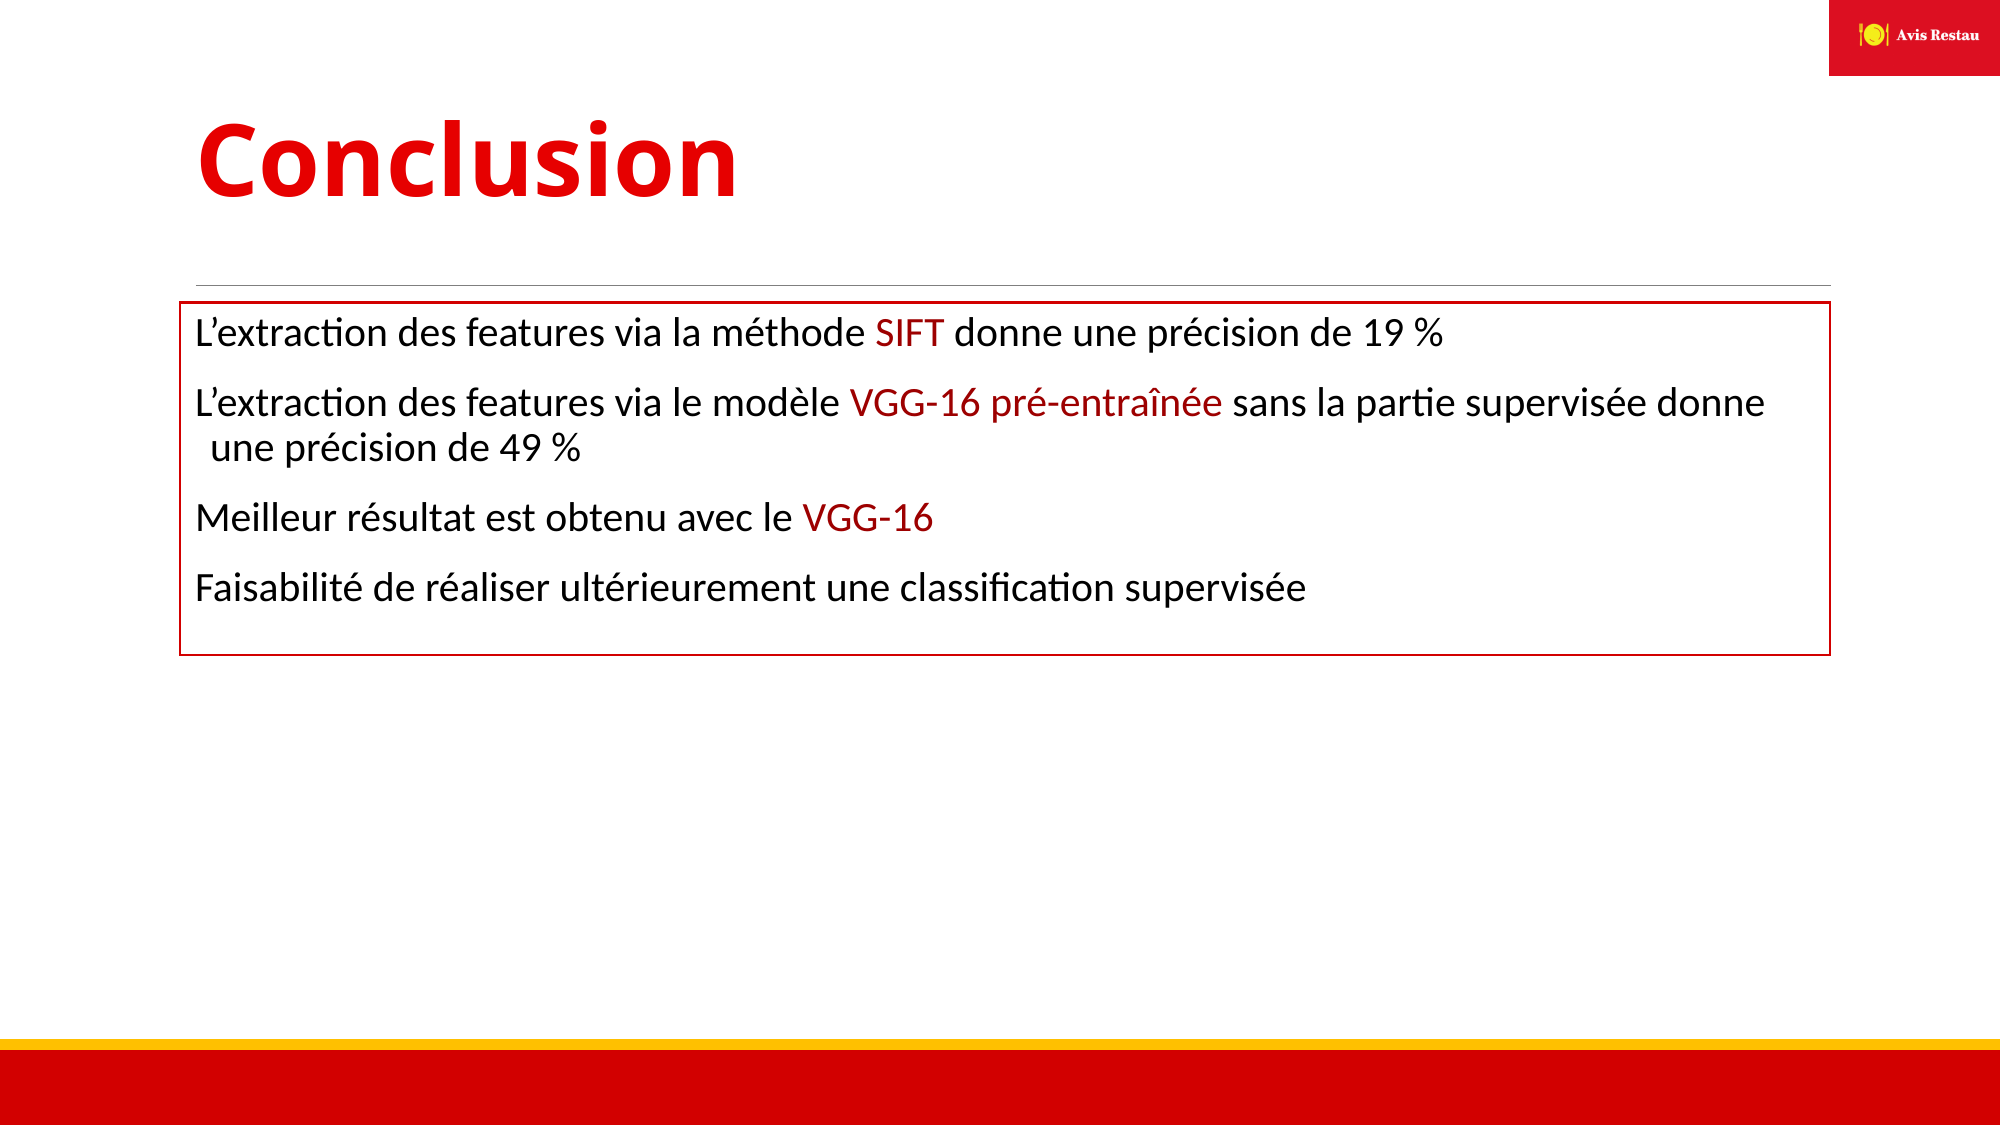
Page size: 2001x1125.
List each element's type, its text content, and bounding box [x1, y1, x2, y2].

picture [1829, 0, 2000, 76]
list L’extraction des features via la méthode SIFT donne une précision de 19 % L’extraction des features via le modèle VGG-16 pré-entraînée sans la partie supervisée donne une précision de 49 % Meilleur résultat est obtenu avec le VGG-16 Faisabilité de réaliser ultérieurement une classification supervisée [180, 302, 1831, 655]
title Conclusion [180, 47, 1831, 286]
